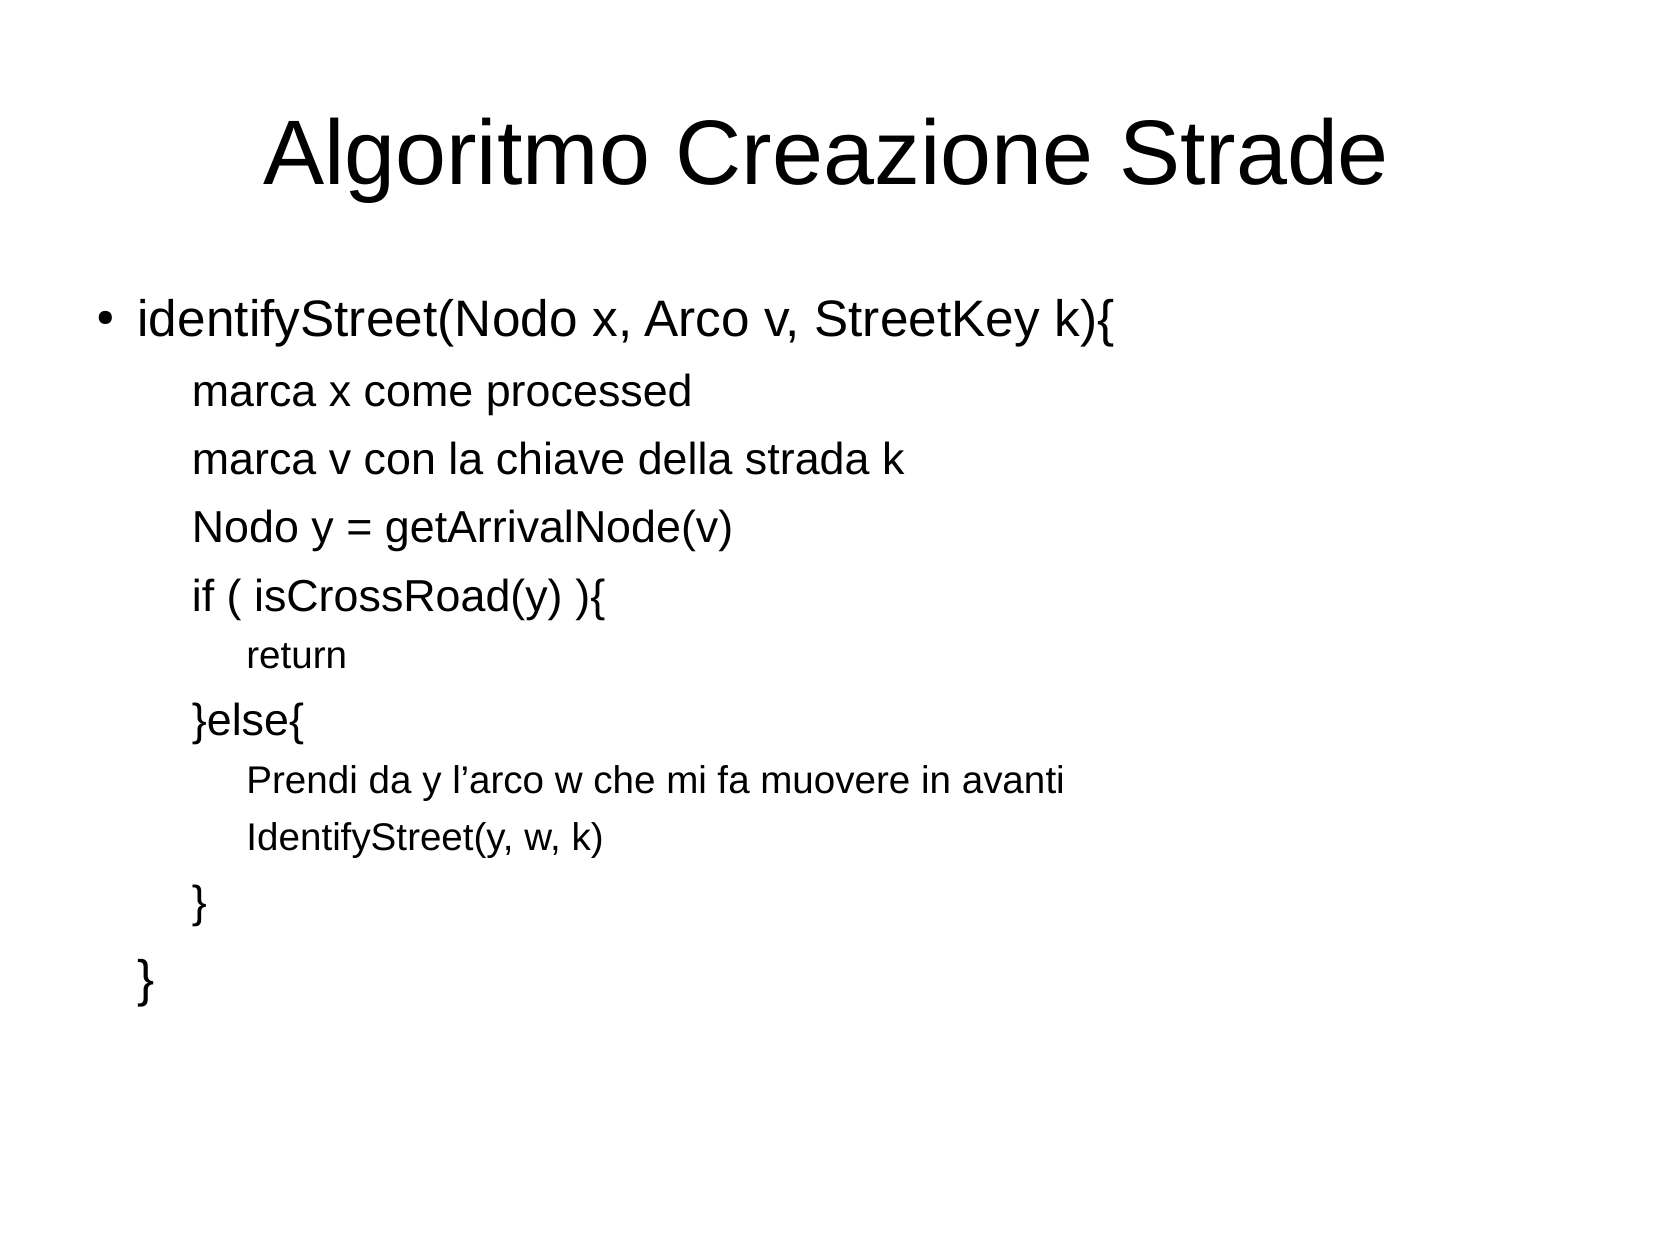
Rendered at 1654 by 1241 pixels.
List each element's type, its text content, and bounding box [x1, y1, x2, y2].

title Algoritmo Creazione Strade [82, 49, 1571, 257]
list identifyStreet(Nodo x, Arco v, StreetKey k){ marca x come processed marca v con la chiave della strada k Nodo y = getArrivalNode(v) if ( isCrossRoad(y) ){ return }else{ Prendi da y l’arco w che mi fa muovere in avanti IdentifyStreet(y, w, k) } } [82, 290, 1571, 1010]
